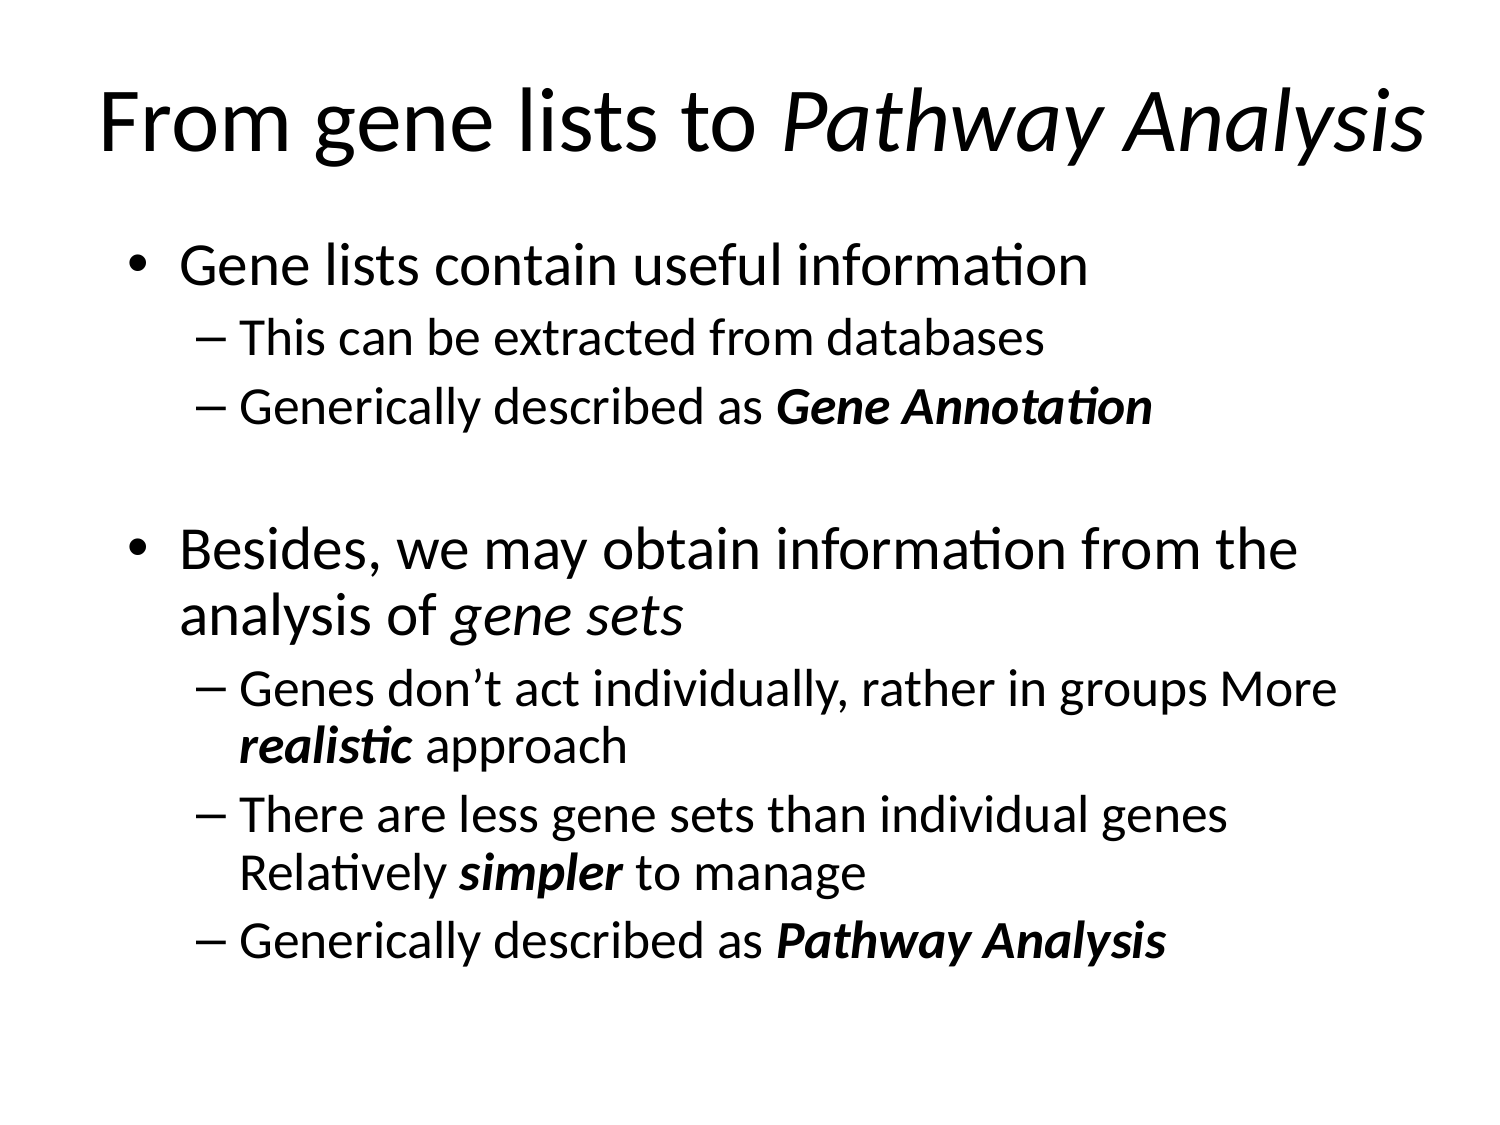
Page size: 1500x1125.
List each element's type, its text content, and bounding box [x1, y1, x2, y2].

title From gene lists to Pathway Analysis [75, 50, 1450, 180]
list Gene lists contain useful information This can be extracted from databases Generically described as Gene Annotation Besides, we may obtain information from the analysis of gene sets Genes don’t act individually, rather in groups More realistic approach There are less gene sets than individual genes Relatively simpler to manage Generically described as Pathway Analysis [112, 224, 1425, 982]
